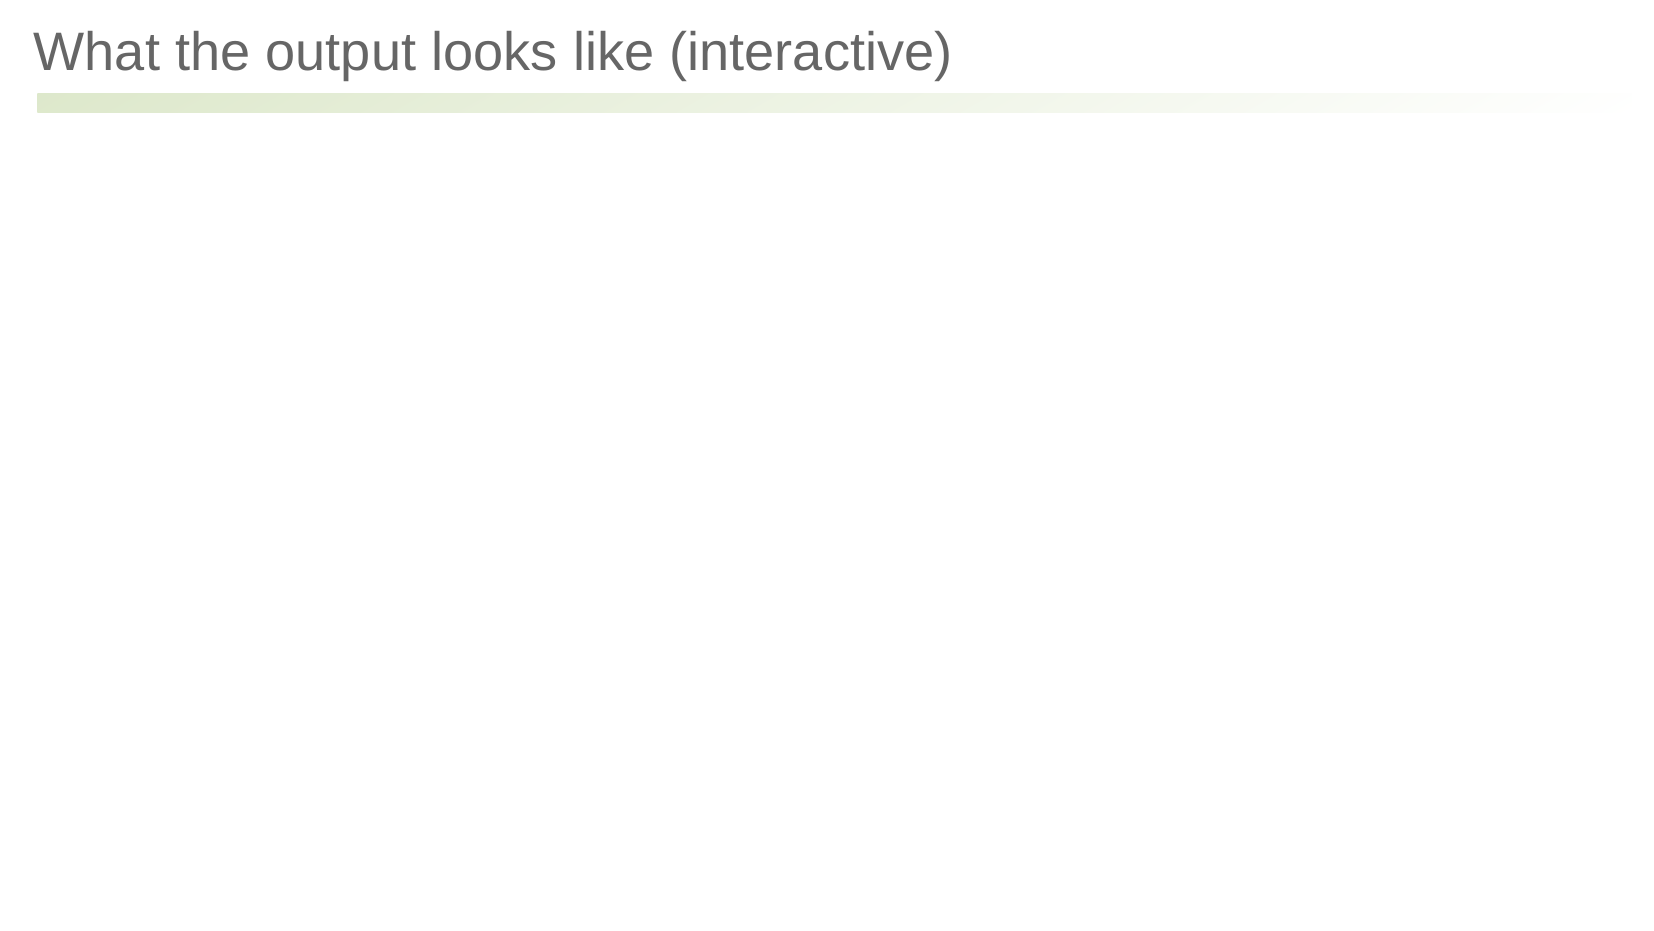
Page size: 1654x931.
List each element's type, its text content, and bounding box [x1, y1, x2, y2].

text_box What the output looks like (interactive) [18, 14, 1632, 151]
text_box [37, 93, 1632, 113]
